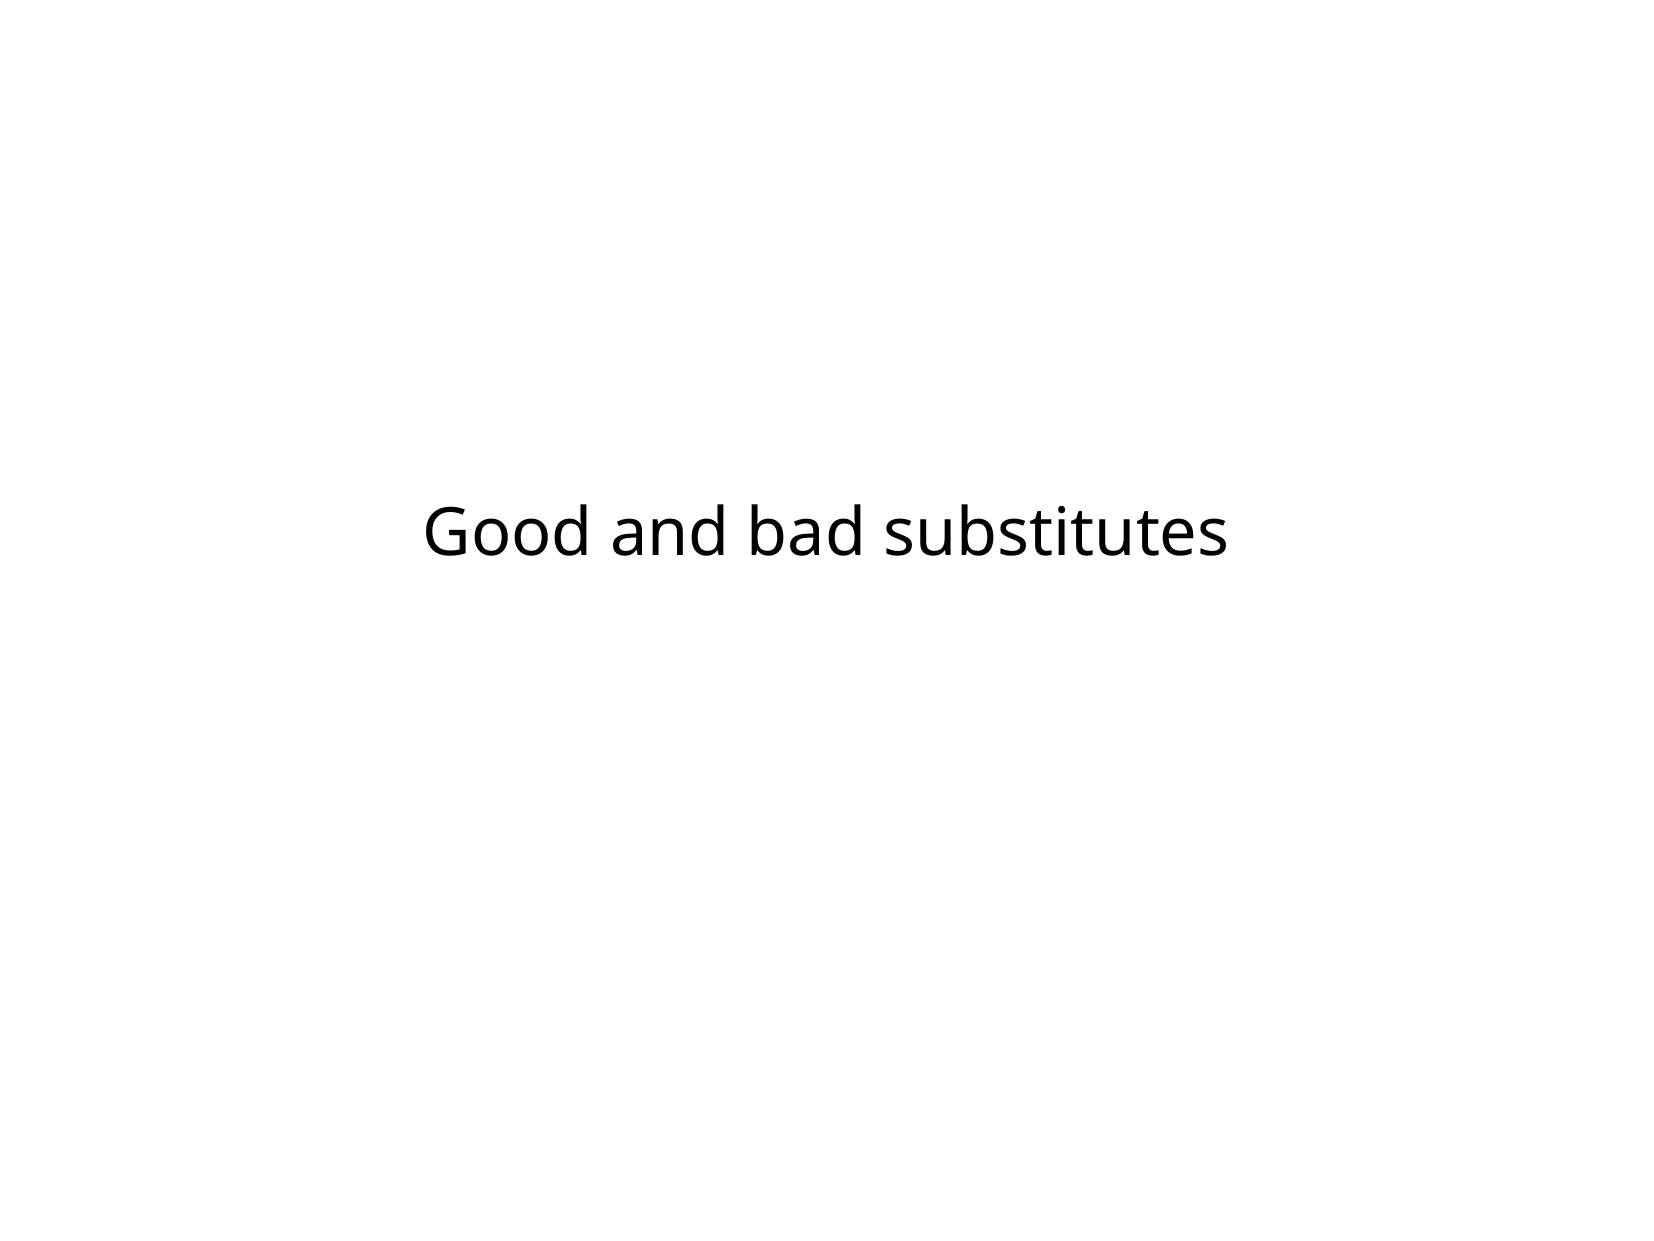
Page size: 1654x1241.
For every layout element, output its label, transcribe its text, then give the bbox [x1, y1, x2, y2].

subtitle Good and bad substitutes [82, 49, 1571, 1010]
